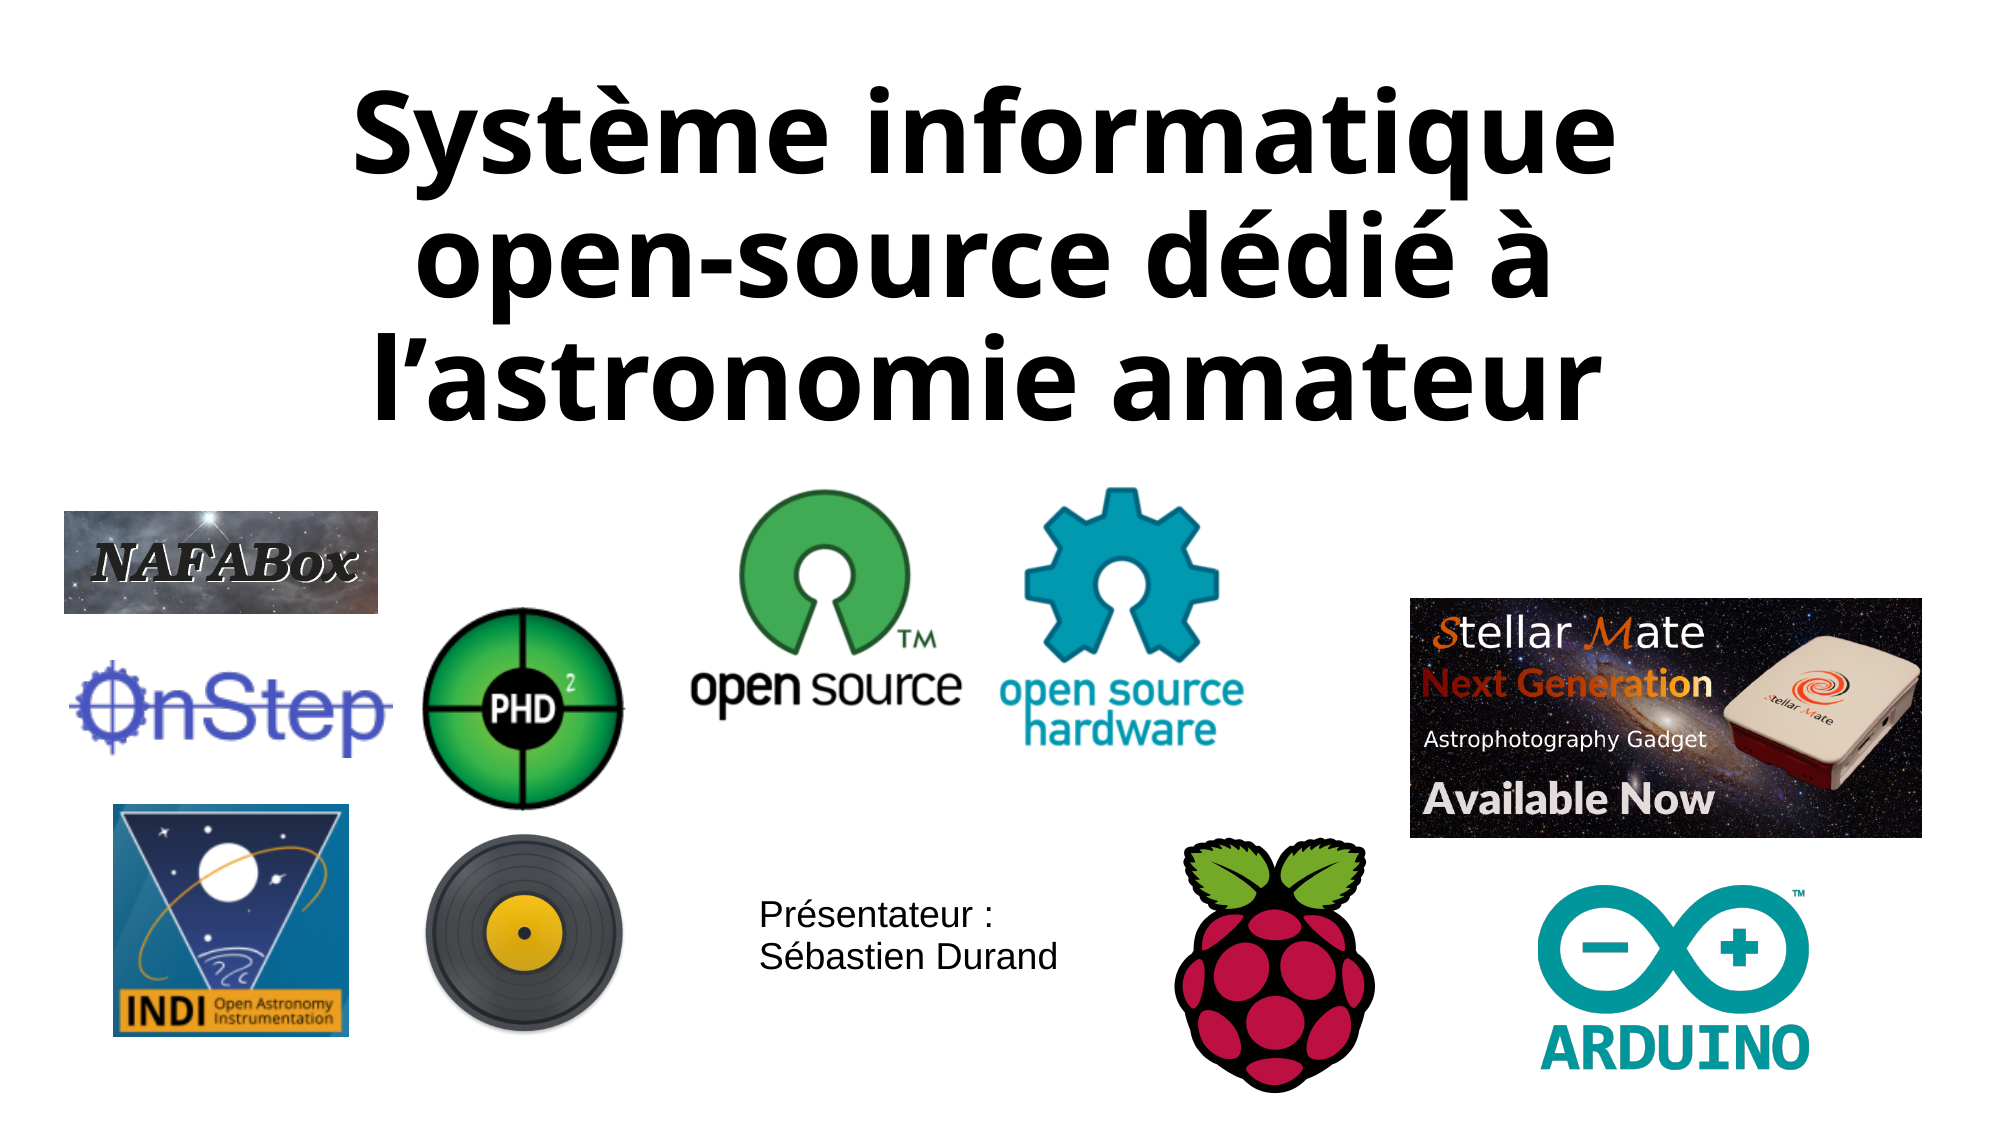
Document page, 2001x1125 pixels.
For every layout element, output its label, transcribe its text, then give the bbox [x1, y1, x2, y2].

picture [422, 463, 1393, 811]
title Système informatique open-source dédié à l’astronomie amateur [249, 61, 1750, 453]
picture [1172, 837, 1376, 1094]
picture [69, 660, 393, 758]
text_box Présentateur : Sébastien Durand [744, 885, 1075, 985]
picture [64, 511, 378, 614]
picture [1410, 598, 1923, 838]
picture [113, 804, 349, 1037]
picture [1538, 885, 1809, 1070]
picture [422, 833, 626, 1037]
